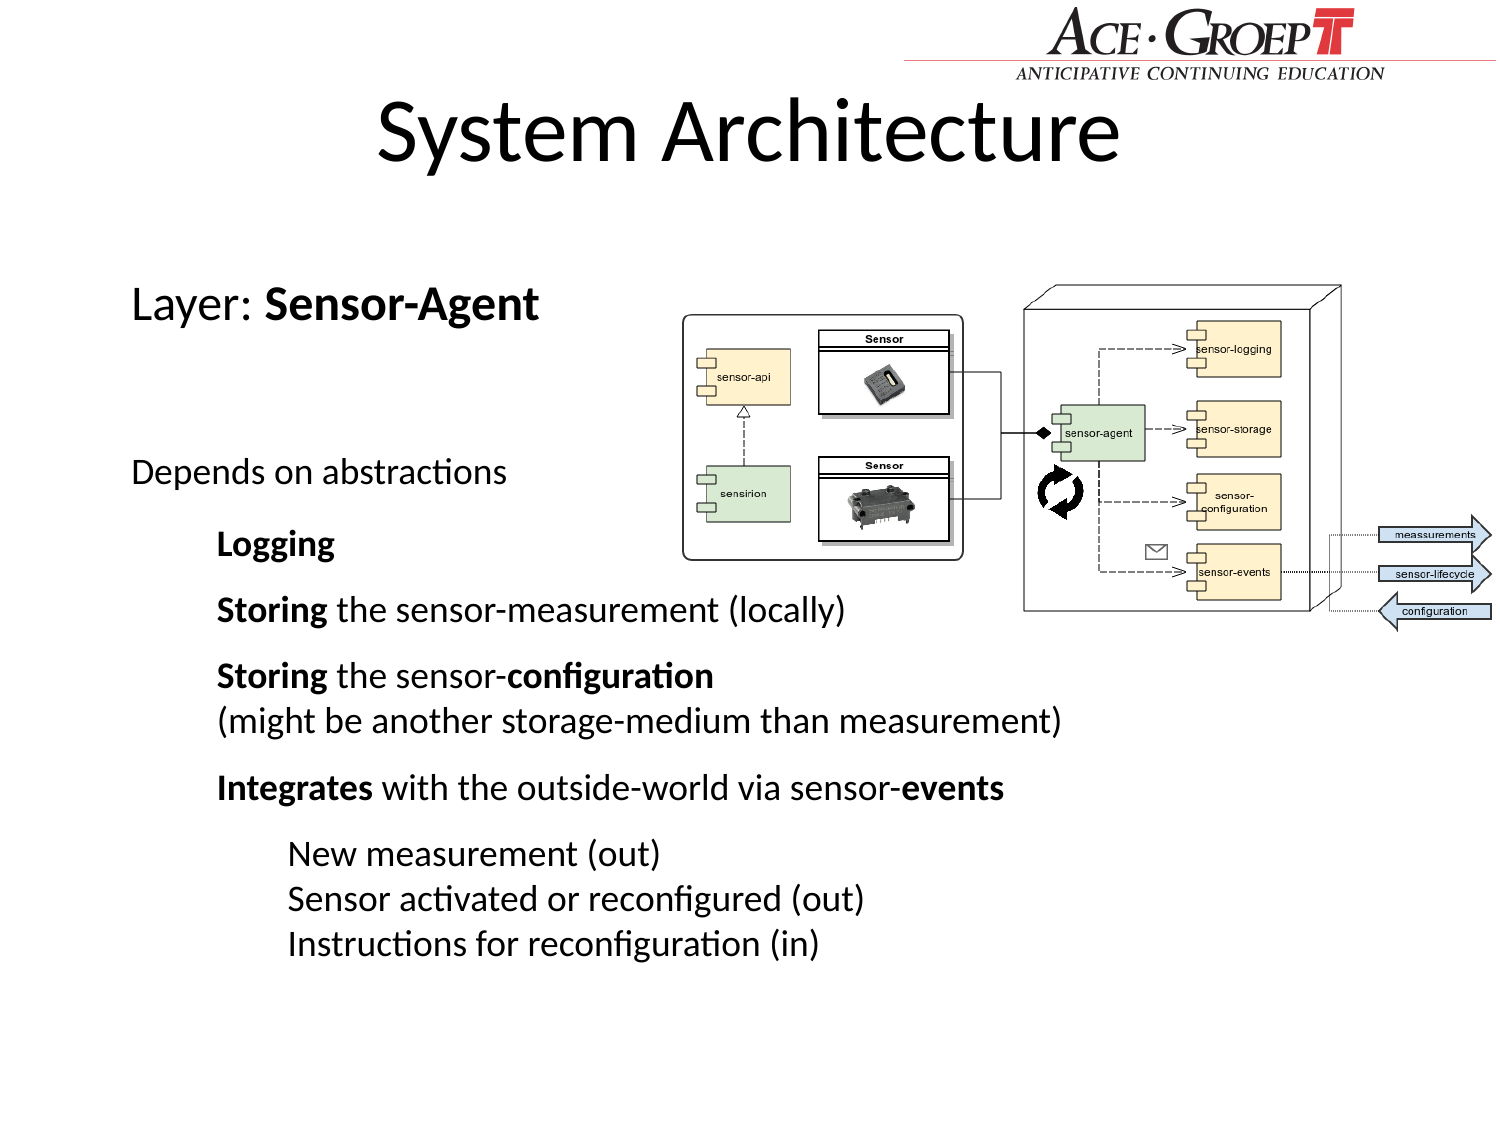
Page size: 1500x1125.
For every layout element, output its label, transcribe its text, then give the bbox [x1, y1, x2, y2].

picture [1411, 274, 1500, 648]
title System Architecture [75, 45, 1425, 233]
picture [904, 7, 1496, 80]
list Layer: Sensor-Agent Depends on abstractions Logging Storing the sensor-measurement (locally) Storing the sensor-configuration (might be another storage-medium than measurement) Integrates with the outside-world via sensor-events New measurement (out) Sensor activated or reconfigured (out) Instructions for reconfiguration (in) [60, 262, 1411, 1006]
